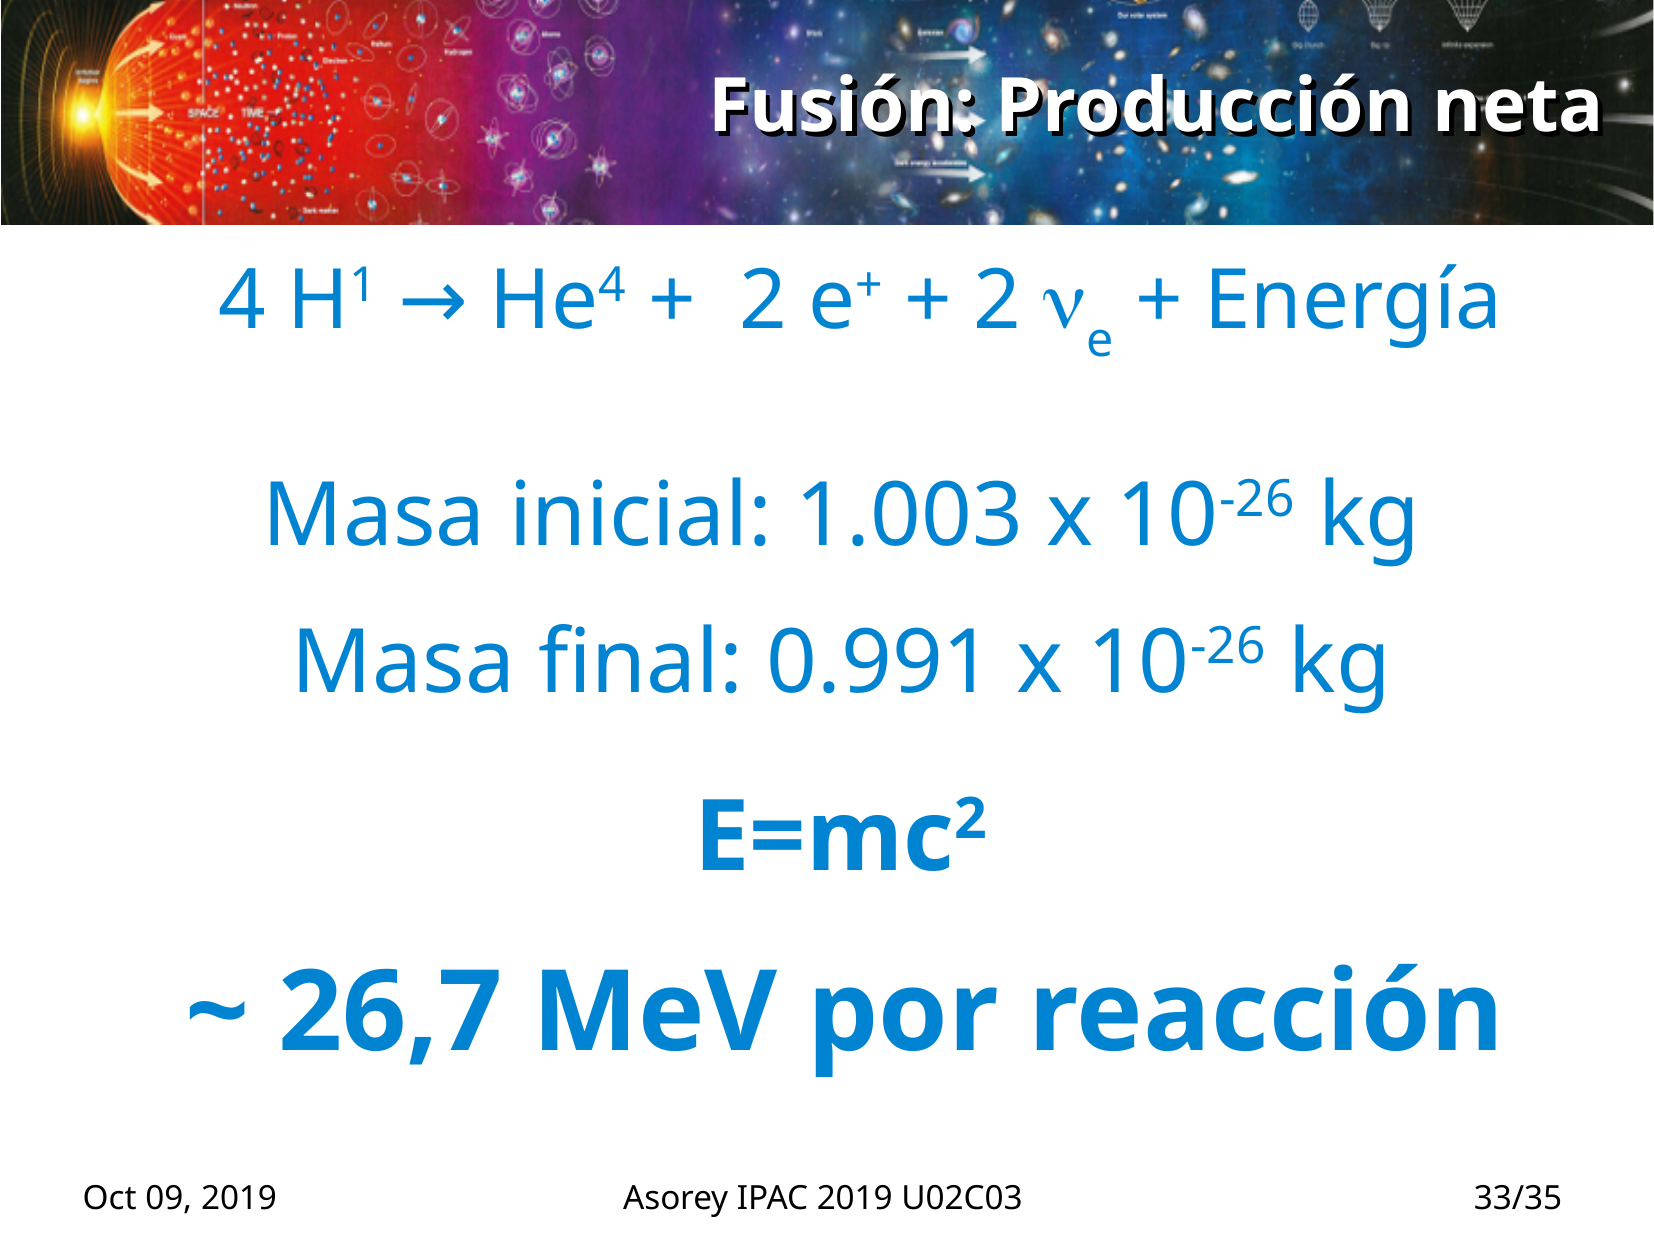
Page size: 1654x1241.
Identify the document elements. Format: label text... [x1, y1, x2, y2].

title Fusión: Producción neta [45, 15, 1606, 191]
list 4 H1 → He4 + 2 e+ + 2 ne + Energía [75, 240, 1576, 406]
list ~ 26,7 MeV por reacción [60, 930, 1561, 1156]
picture [1, 0, 1654, 225]
list Masa inicial: 1.003 x 10-26 kg Masa final: 0.991 x 10-26 kg [60, 450, 1561, 721]
list E=mc2 [60, 765, 1561, 901]
